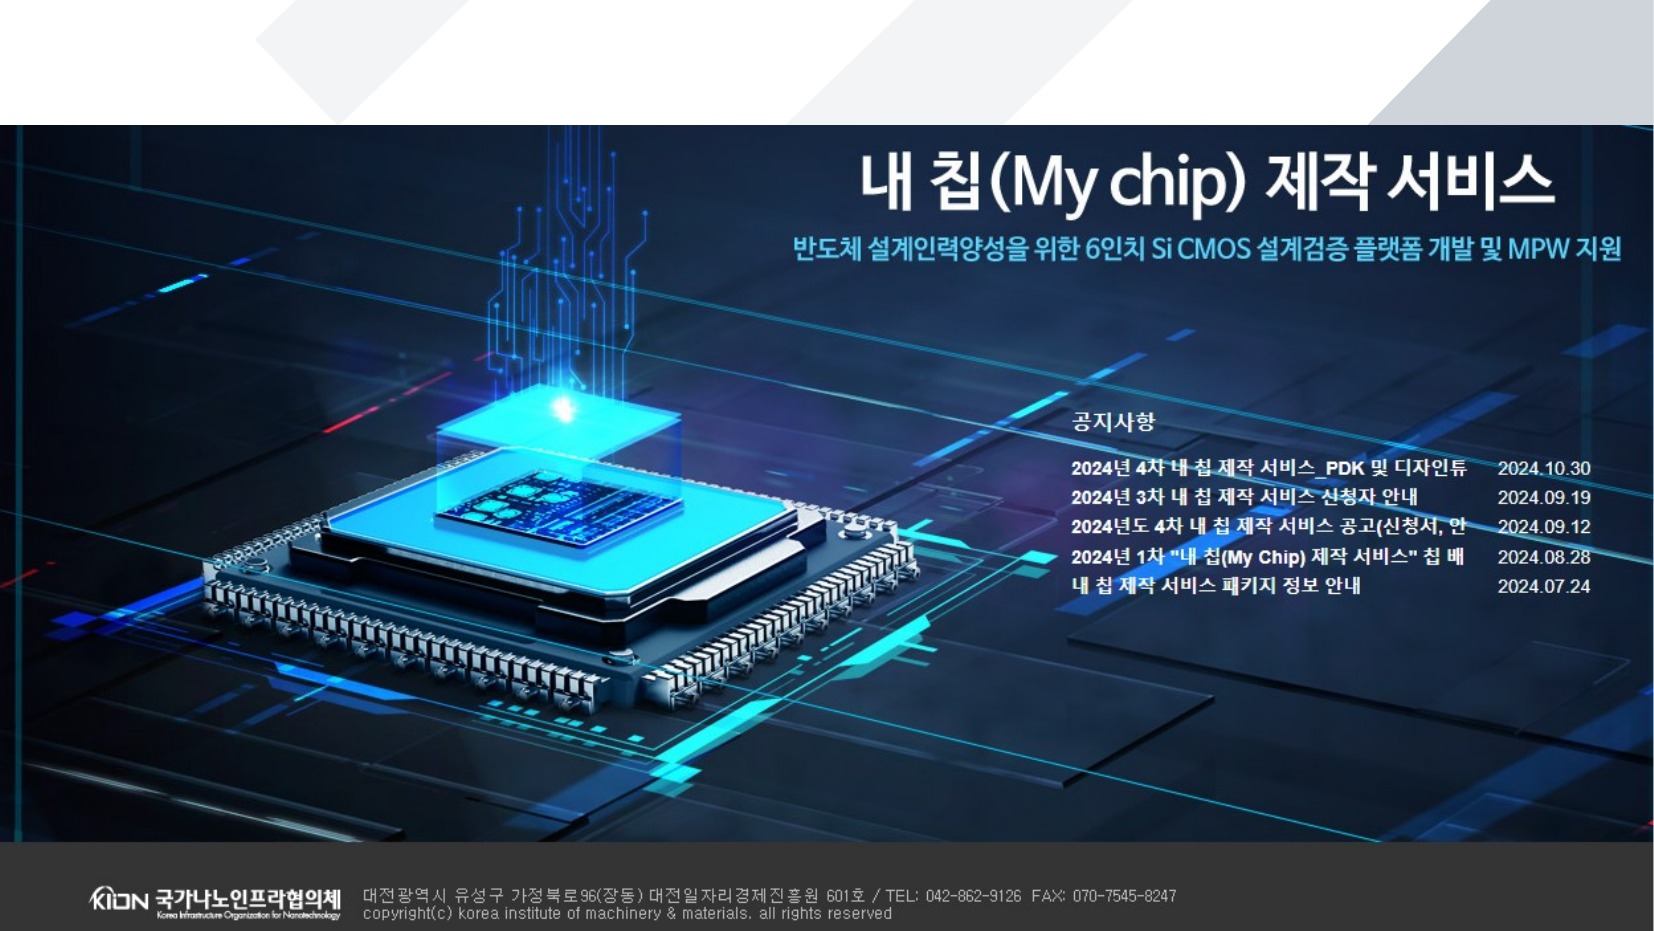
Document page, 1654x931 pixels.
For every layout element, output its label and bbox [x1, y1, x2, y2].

picture [0, 125, 1654, 931]
